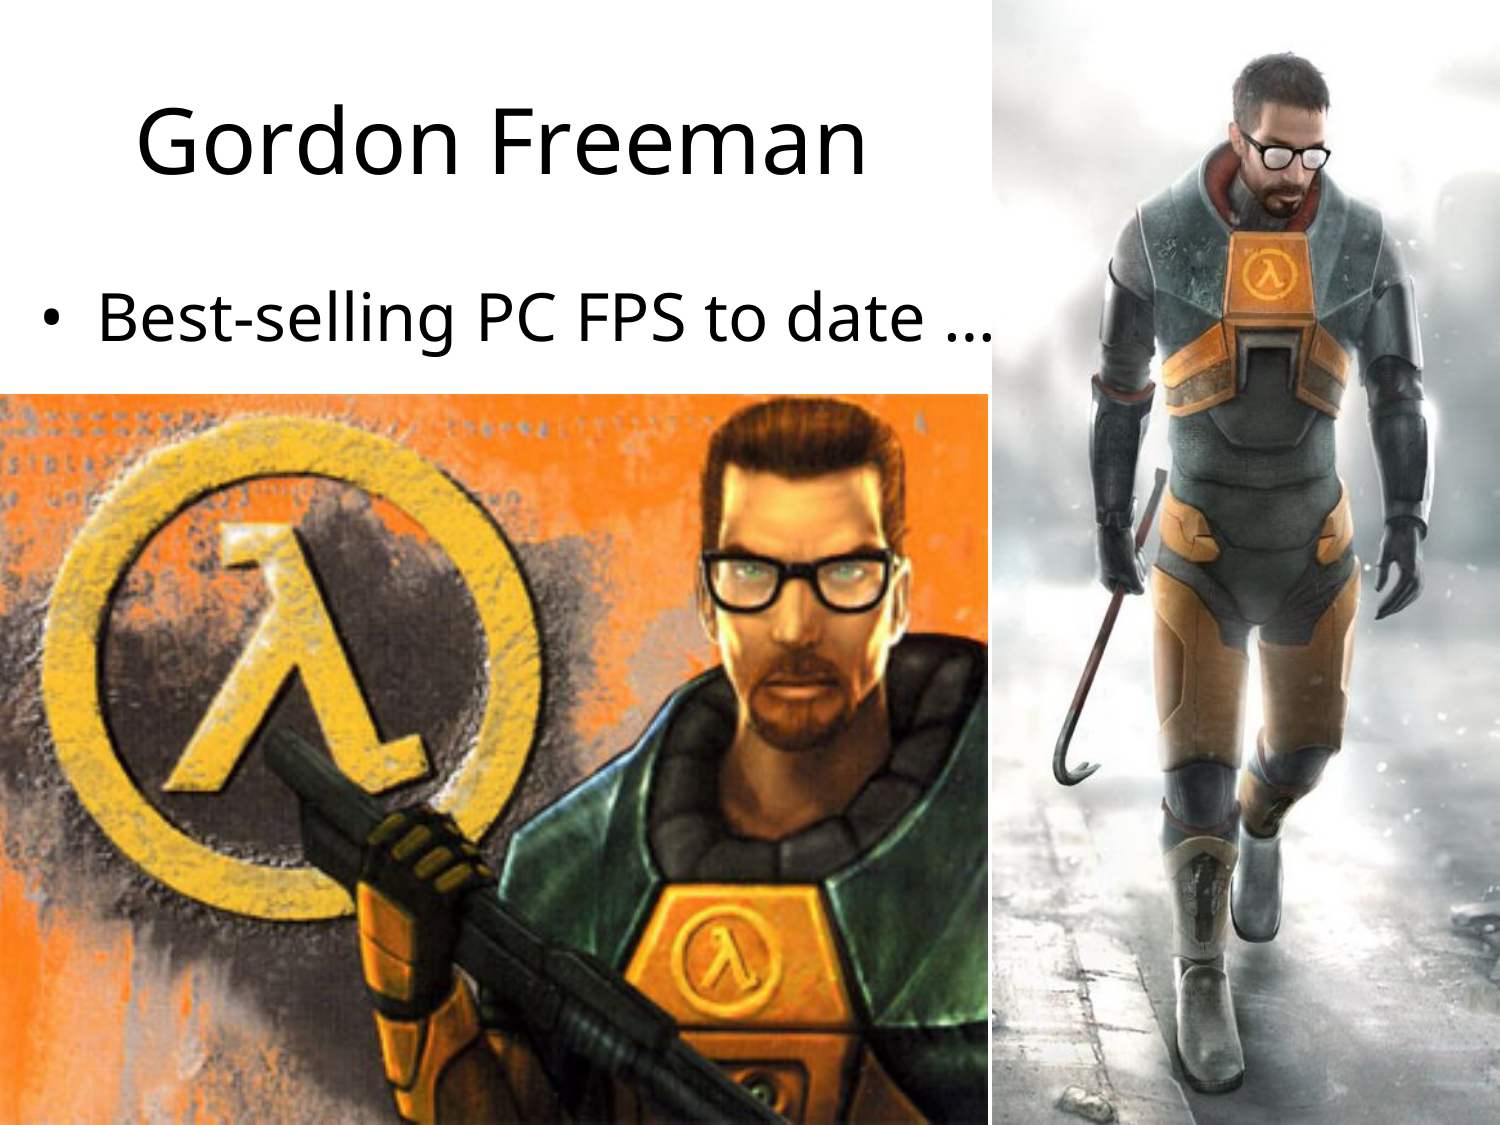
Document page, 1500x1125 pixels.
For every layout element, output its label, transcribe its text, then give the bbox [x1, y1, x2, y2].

picture [0, 394, 988, 1125]
title Gordon Freeman [24, 45, 992, 233]
picture [992, 0, 1500, 1125]
list Best-selling PC FPS to date … [24, 262, 992, 1101]
